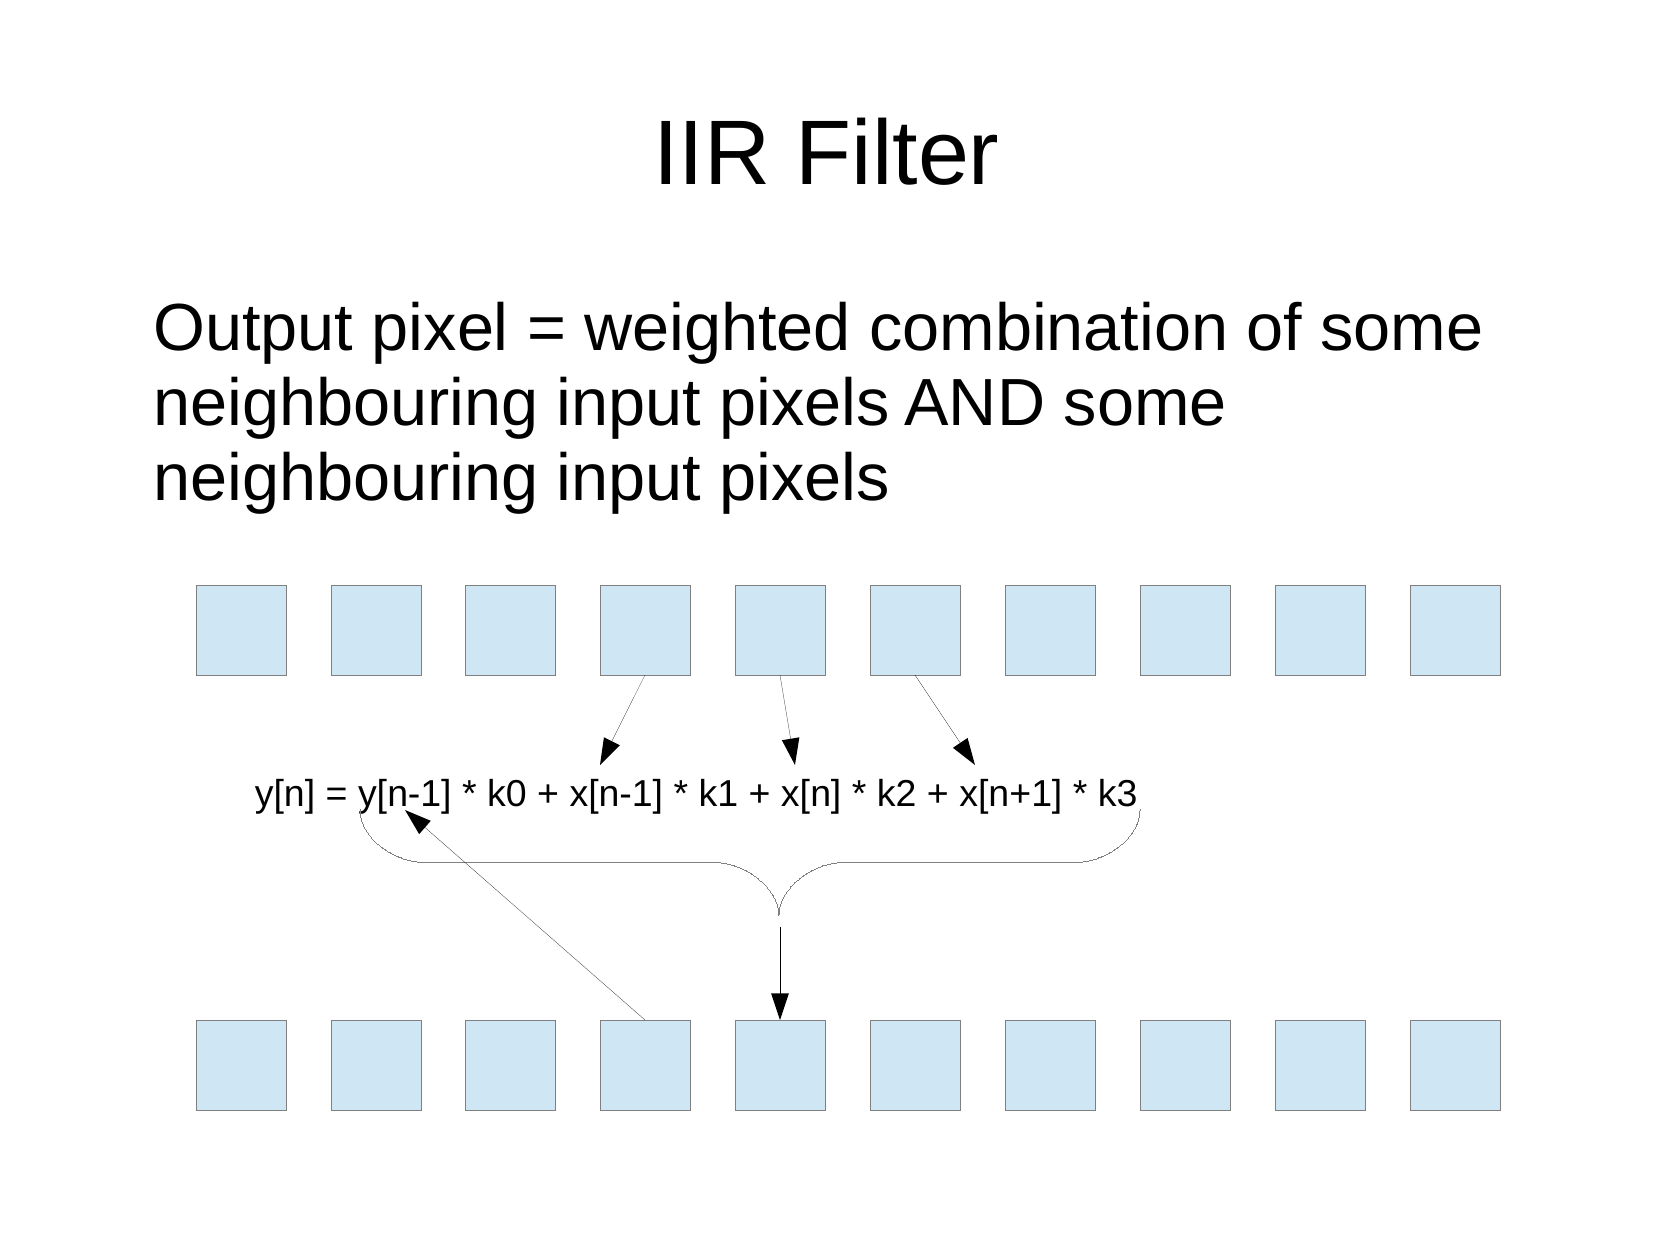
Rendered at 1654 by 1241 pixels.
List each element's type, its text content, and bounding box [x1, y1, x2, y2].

text_box [1275, 1020, 1366, 1111]
text_box [1410, 1020, 1501, 1111]
text_box [331, 1020, 422, 1111]
text_box [465, 1020, 556, 1111]
text_box [870, 1020, 961, 1111]
list Output pixel = weighted combination of some neighbouring input pixels AND some neighbouring input pixels [82, 290, 1538, 1010]
title IIR Filter [82, 0, 1571, 451]
text_box [600, 1020, 691, 1111]
text_box [1005, 1020, 1096, 1111]
text_box [196, 1020, 287, 1111]
text_box [1140, 1020, 1231, 1111]
text_box [735, 1020, 826, 1111]
